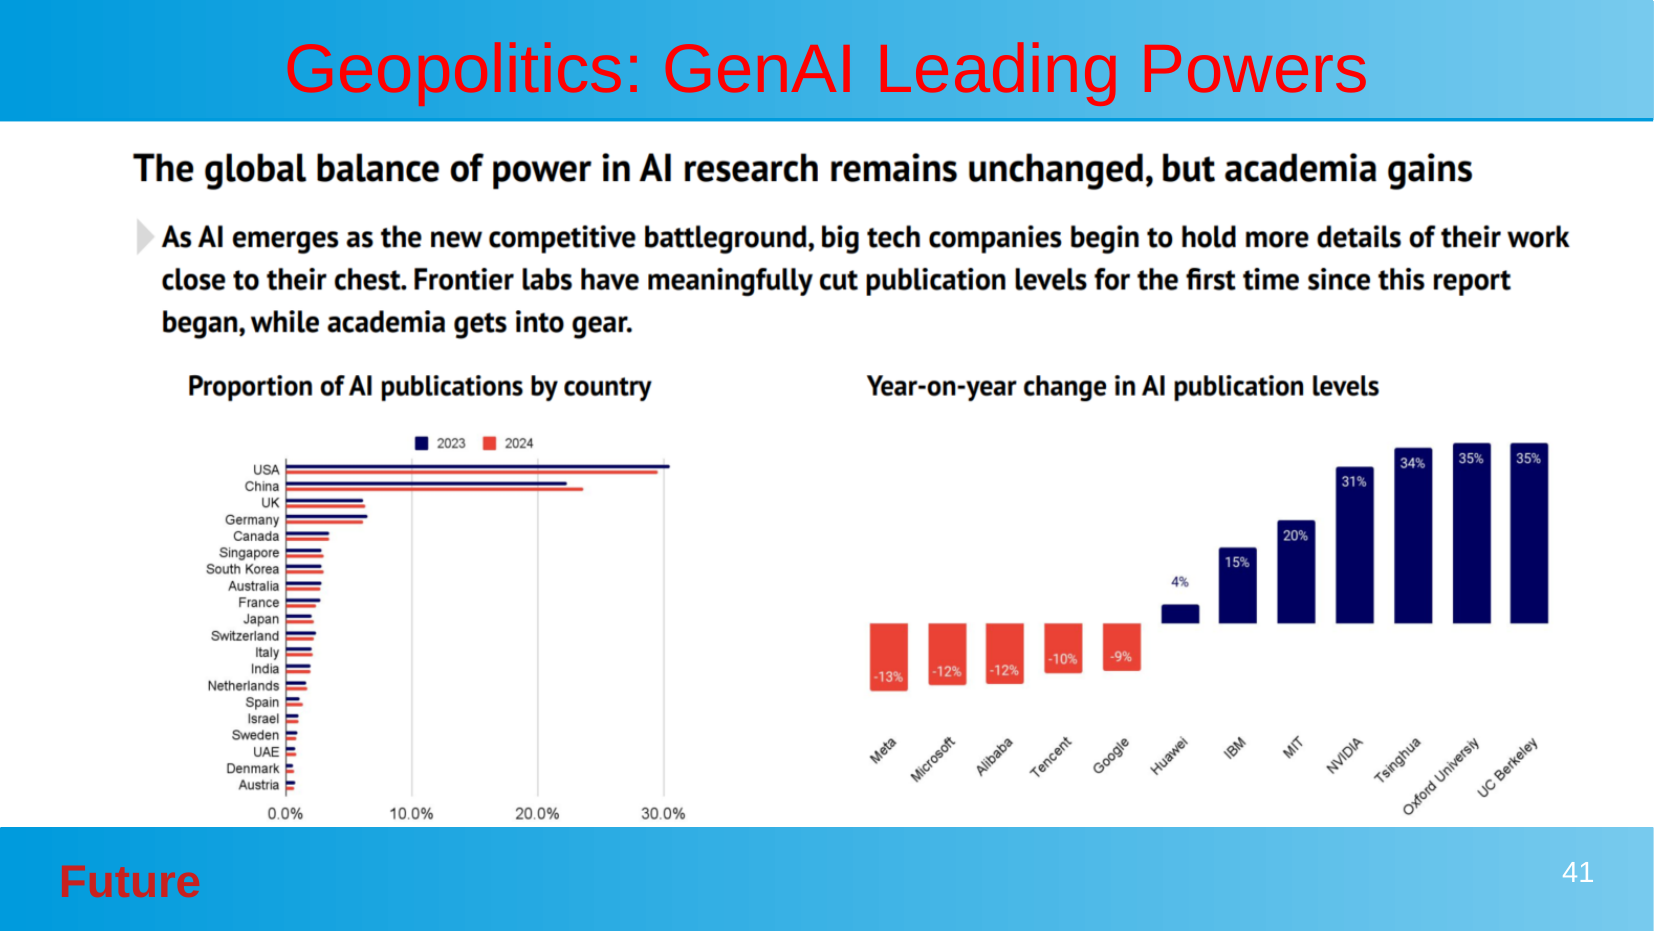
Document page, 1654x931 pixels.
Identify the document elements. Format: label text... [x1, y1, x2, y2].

title Geopolitics: GenAI Leading Powers [59, 29, 1595, 108]
picture [122, 128, 1585, 826]
